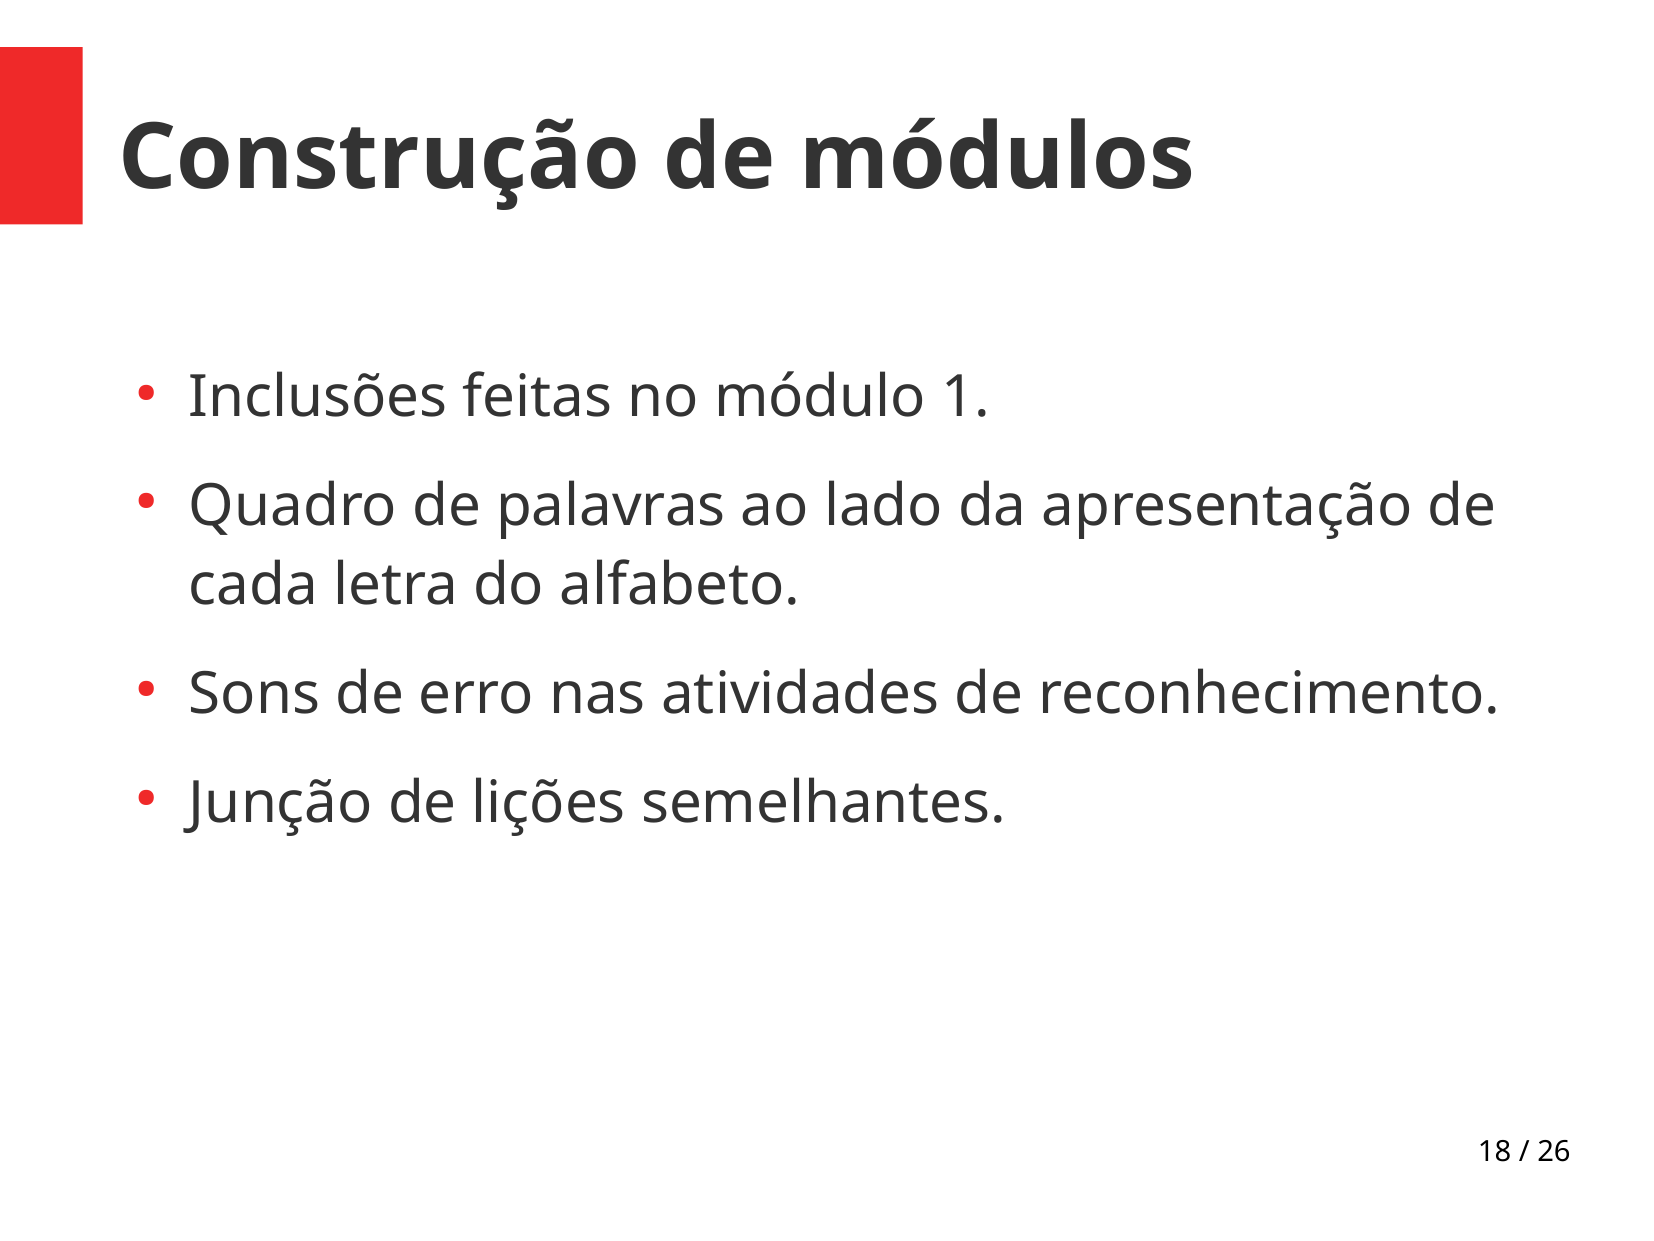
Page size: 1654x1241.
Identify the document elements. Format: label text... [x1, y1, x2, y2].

list Inclusões feitas no módulo 1. Quadro de palavras ao lado da apresentação de cada letra do alfabeto. Sons de erro nas atividades de reconhecimento. Junção de lições semelhantes. [118, 354, 1536, 1074]
title Construção de módulos [118, 49, 1571, 257]
